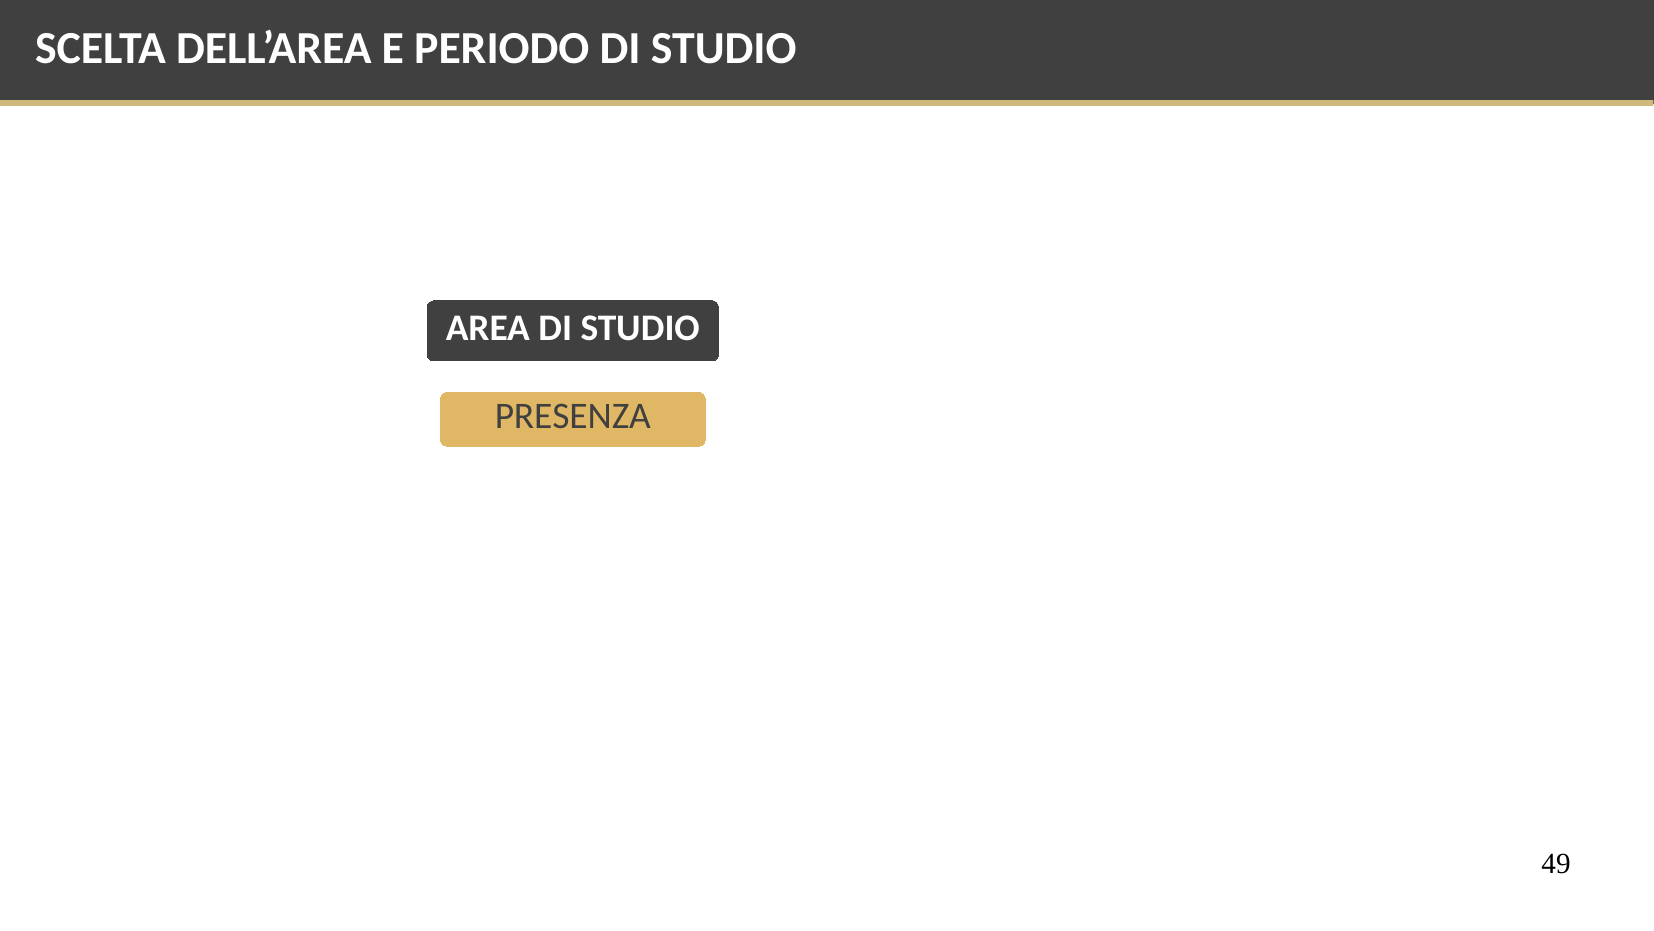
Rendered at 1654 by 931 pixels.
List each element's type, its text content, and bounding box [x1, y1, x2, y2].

text_box SCELTA DELL’AREA E PERIODO DI STUDIO [0, 0, 1654, 100]
text_box PRESENZA [440, 392, 706, 447]
text_box AREA DI STUDIO [427, 300, 719, 361]
